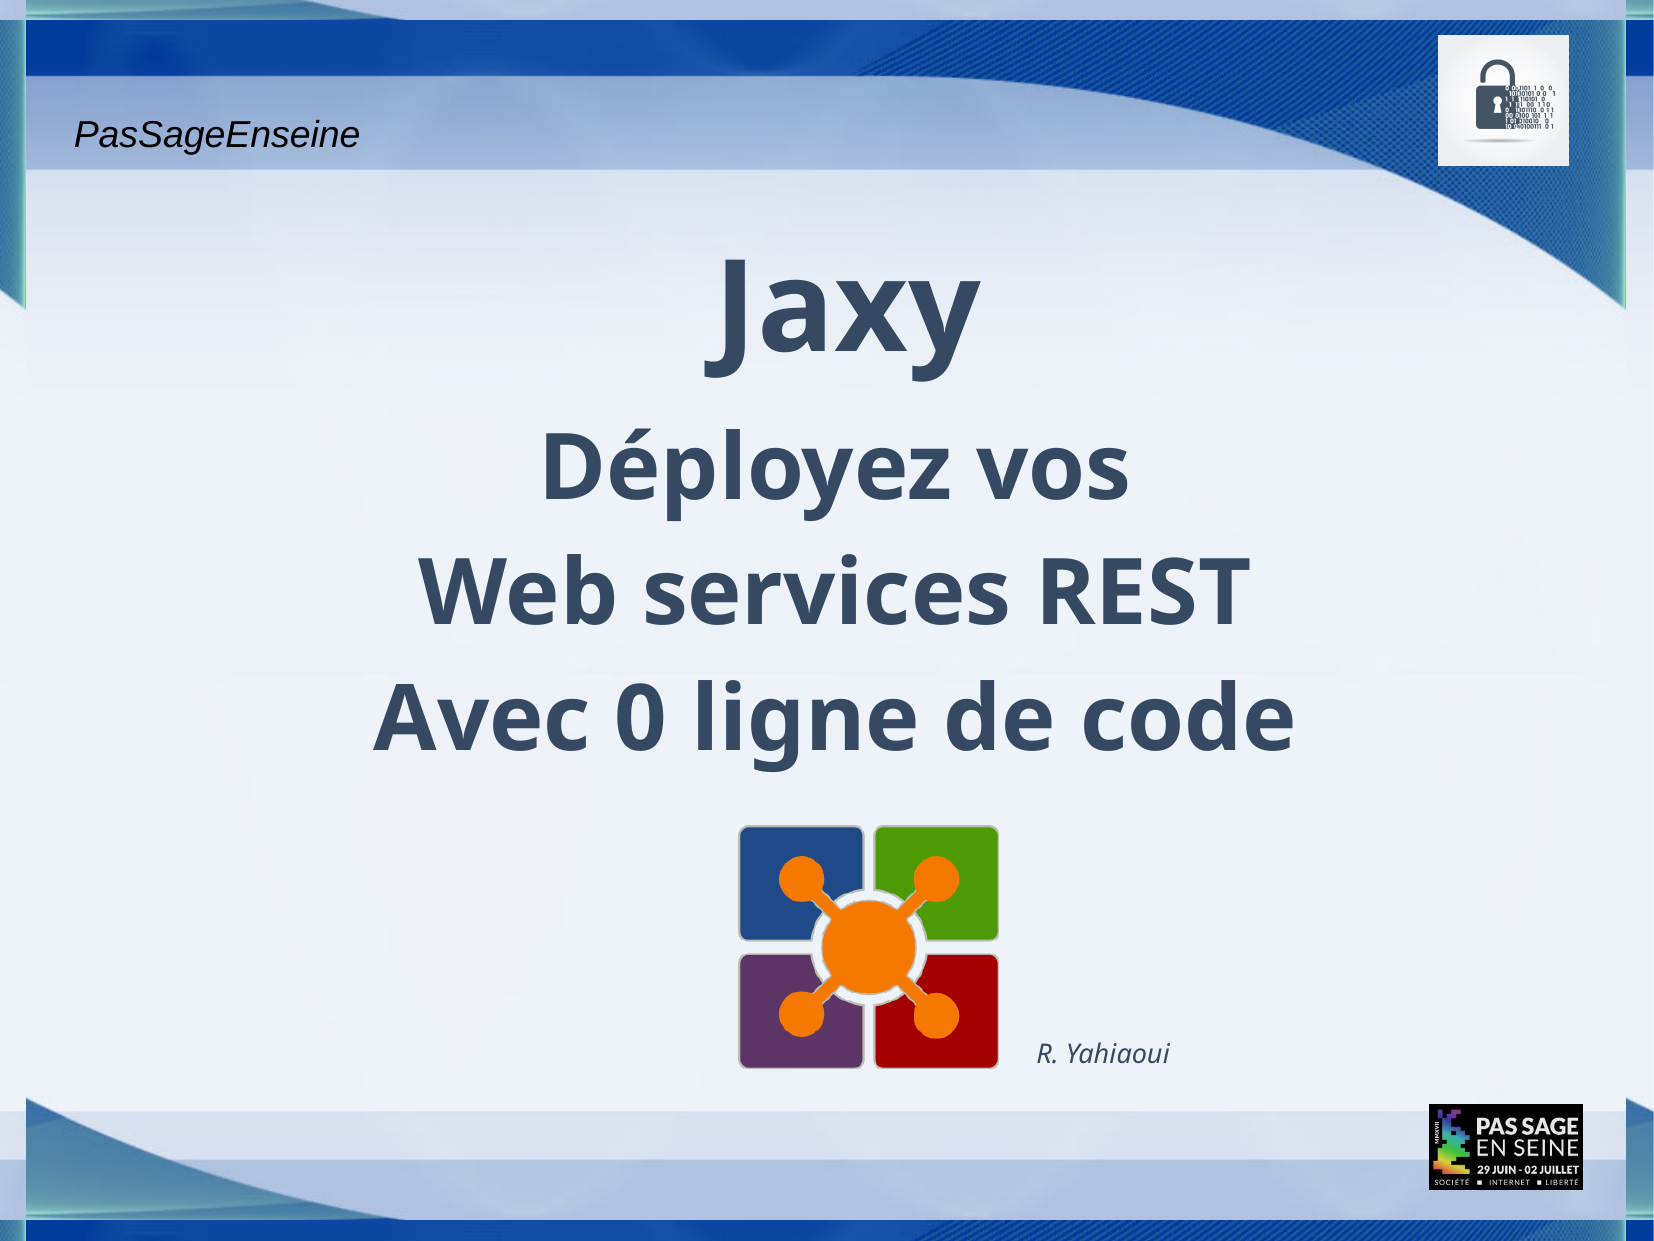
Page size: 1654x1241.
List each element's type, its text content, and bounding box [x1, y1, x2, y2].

text_box Jaxy [638, 214, 1058, 390]
text_box R. Yahiaoui [1021, 1027, 1235, 1075]
text_box PasSageEnseine [59, 84, 733, 163]
list Déployez vos Web services REST Avec 0 ligne de code [188, 401, 1471, 780]
picture [0, 0, 1654, 1241]
